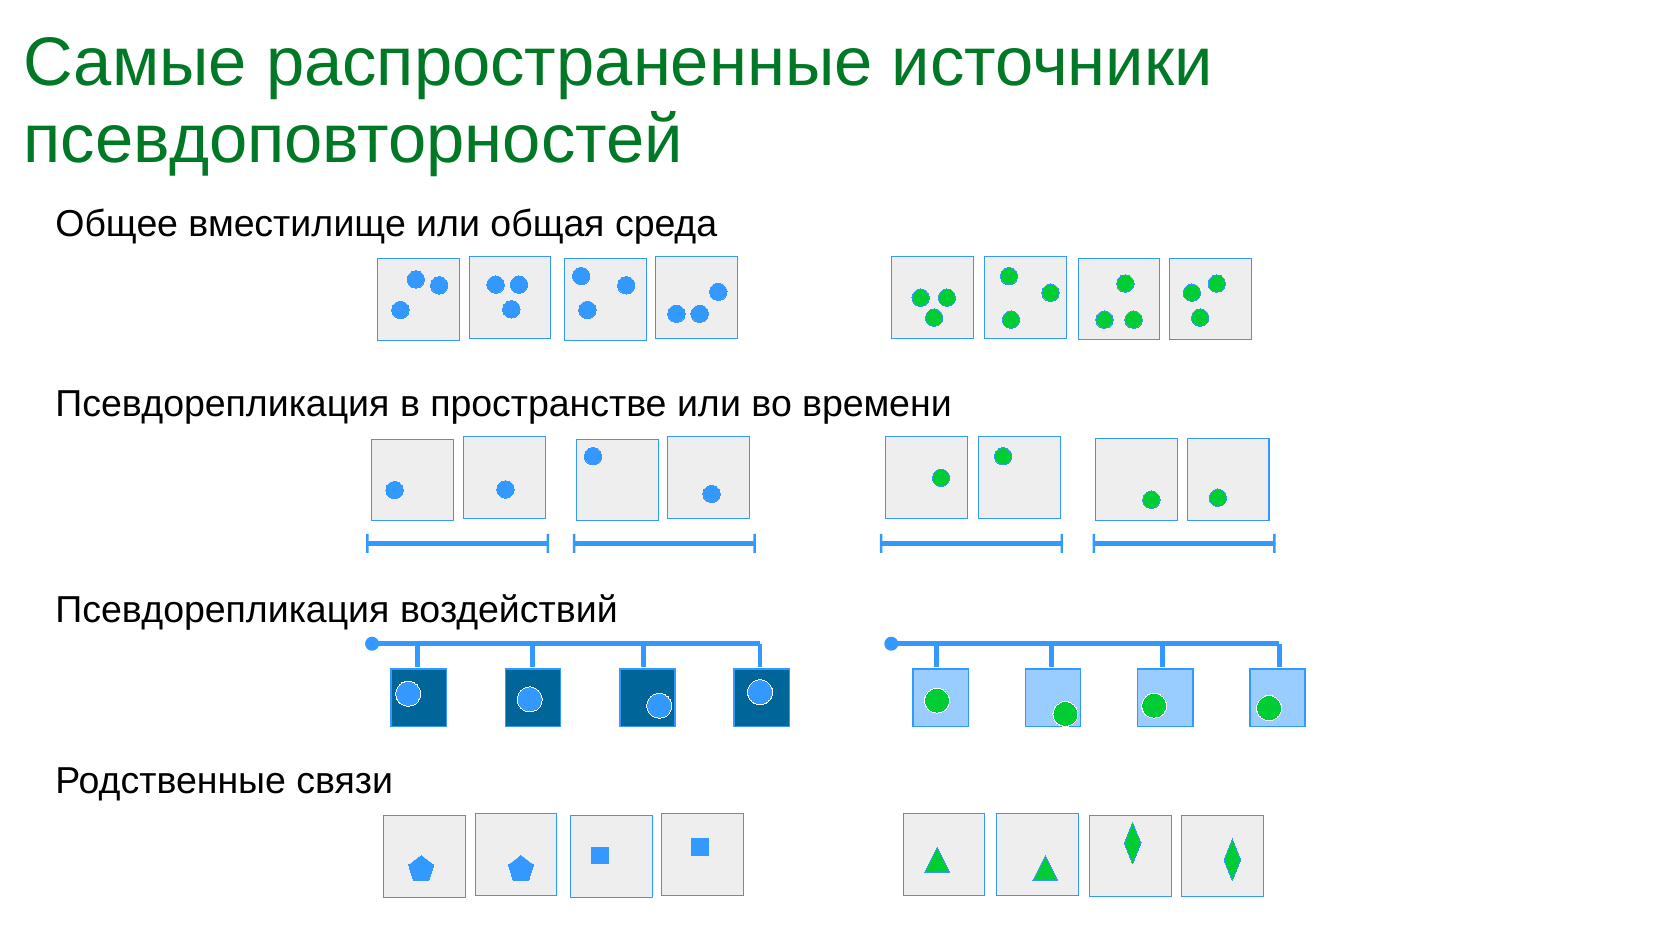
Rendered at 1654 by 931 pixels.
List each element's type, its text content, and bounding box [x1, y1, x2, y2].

text_box [903, 813, 985, 896]
text_box [463, 436, 546, 519]
text_box [912, 669, 969, 727]
text_box Общее вместилище или общая среда [40, 194, 733, 252]
text_box [564, 258, 647, 341]
text_box [619, 669, 676, 727]
text_box [383, 815, 466, 898]
text_box [1169, 258, 1252, 340]
text_box [1095, 438, 1178, 521]
text_box [1089, 815, 1172, 897]
text_box [1187, 438, 1270, 521]
text_box [984, 256, 1067, 339]
text_box [1249, 669, 1306, 727]
text_box [1181, 815, 1264, 897]
text_box [996, 813, 1079, 896]
text_box Родственные связи [40, 752, 409, 810]
text_box [371, 439, 454, 521]
text_box [570, 815, 653, 898]
text_box [667, 436, 750, 519]
text_box [475, 813, 557, 896]
text_box [661, 813, 744, 896]
text_box [576, 439, 659, 521]
text_box [505, 669, 561, 727]
text_box [978, 436, 1061, 519]
text_box [377, 258, 460, 341]
title Самые распространенные источники псевдоповторностей [23, 23, 1630, 193]
text_box [1025, 669, 1081, 727]
text_box [885, 436, 968, 519]
text_box Псевдорепликация в пространстве или во времени [40, 374, 1252, 432]
text_box [655, 256, 738, 339]
text_box [1137, 669, 1193, 727]
text_box [1078, 258, 1160, 340]
text_box Псевдорепликация воздействий [40, 581, 633, 638]
text_box [891, 256, 974, 339]
text_box [391, 669, 447, 727]
text_box [469, 256, 551, 339]
text_box [734, 669, 790, 727]
